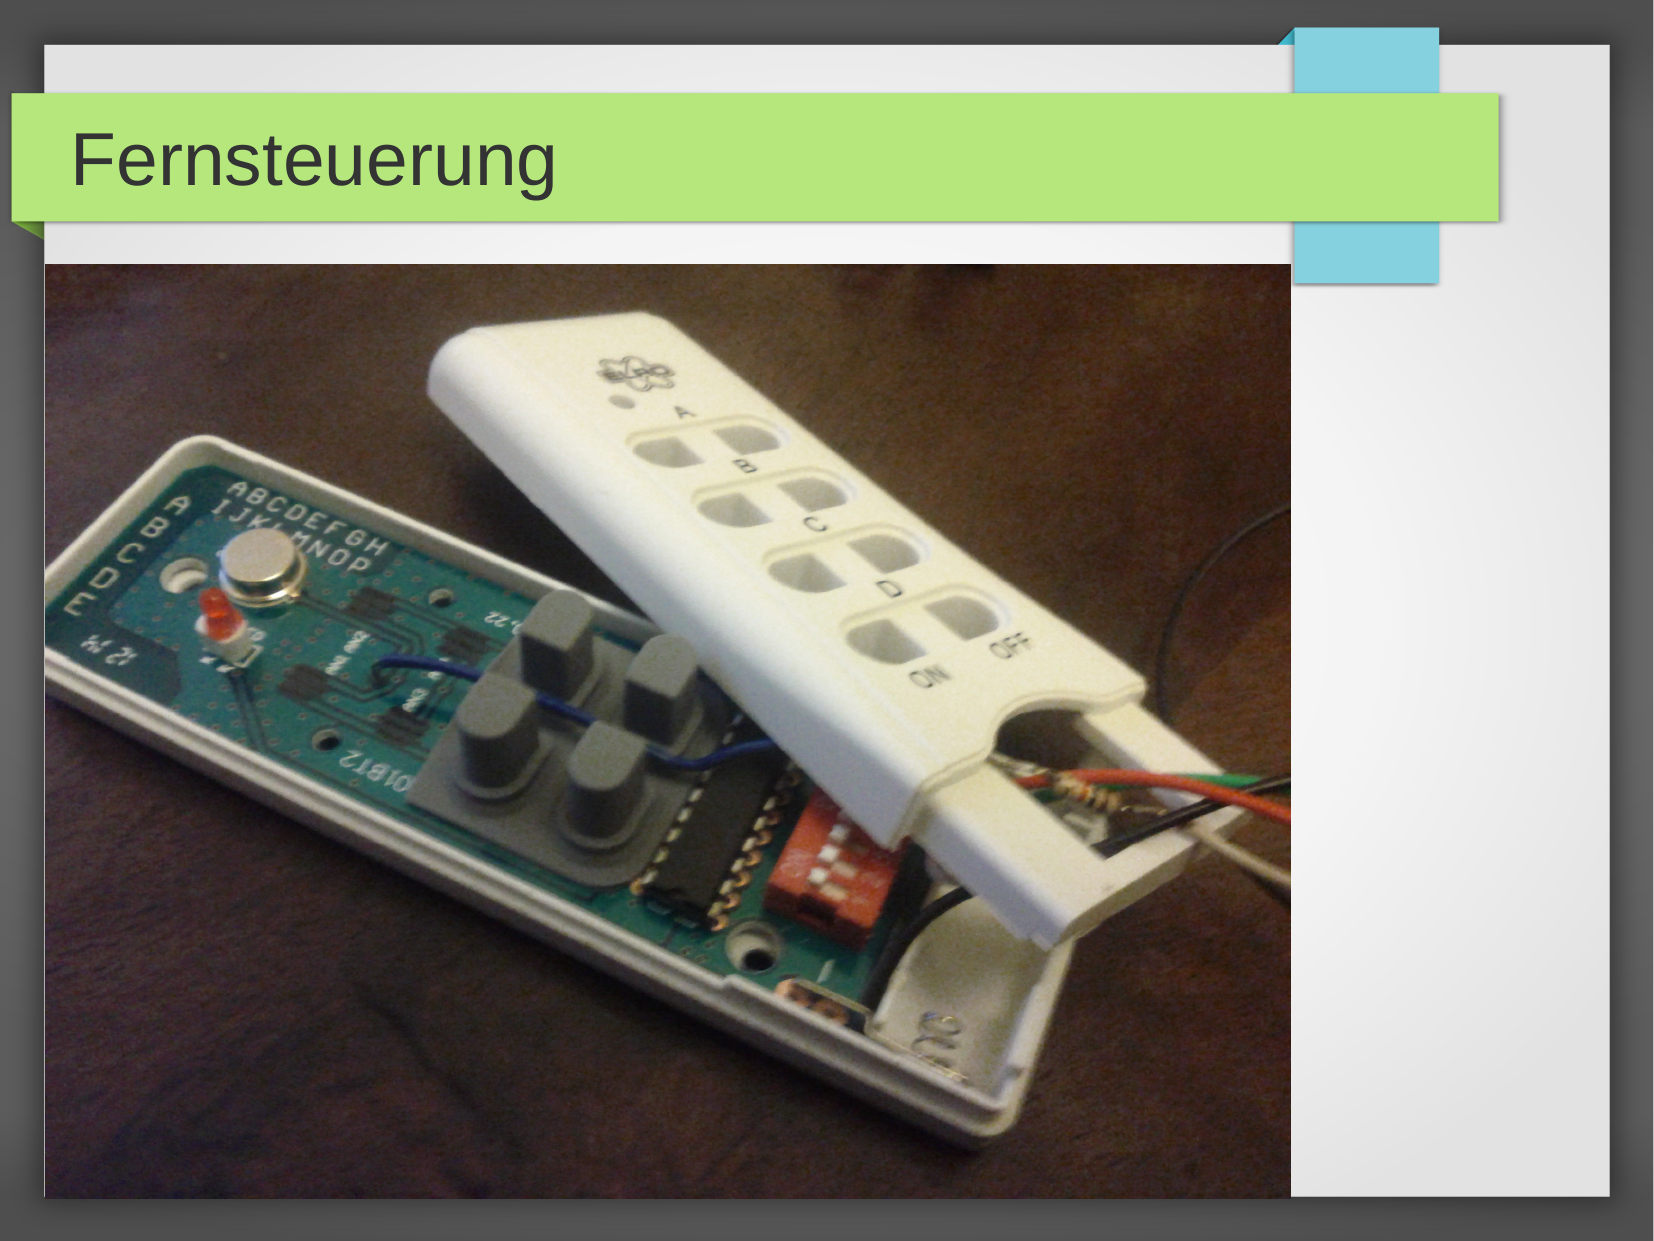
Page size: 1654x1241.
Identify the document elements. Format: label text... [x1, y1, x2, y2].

picture [0, 0, 1654, 1241]
title Fernsteuerung [70, 106, 1229, 213]
